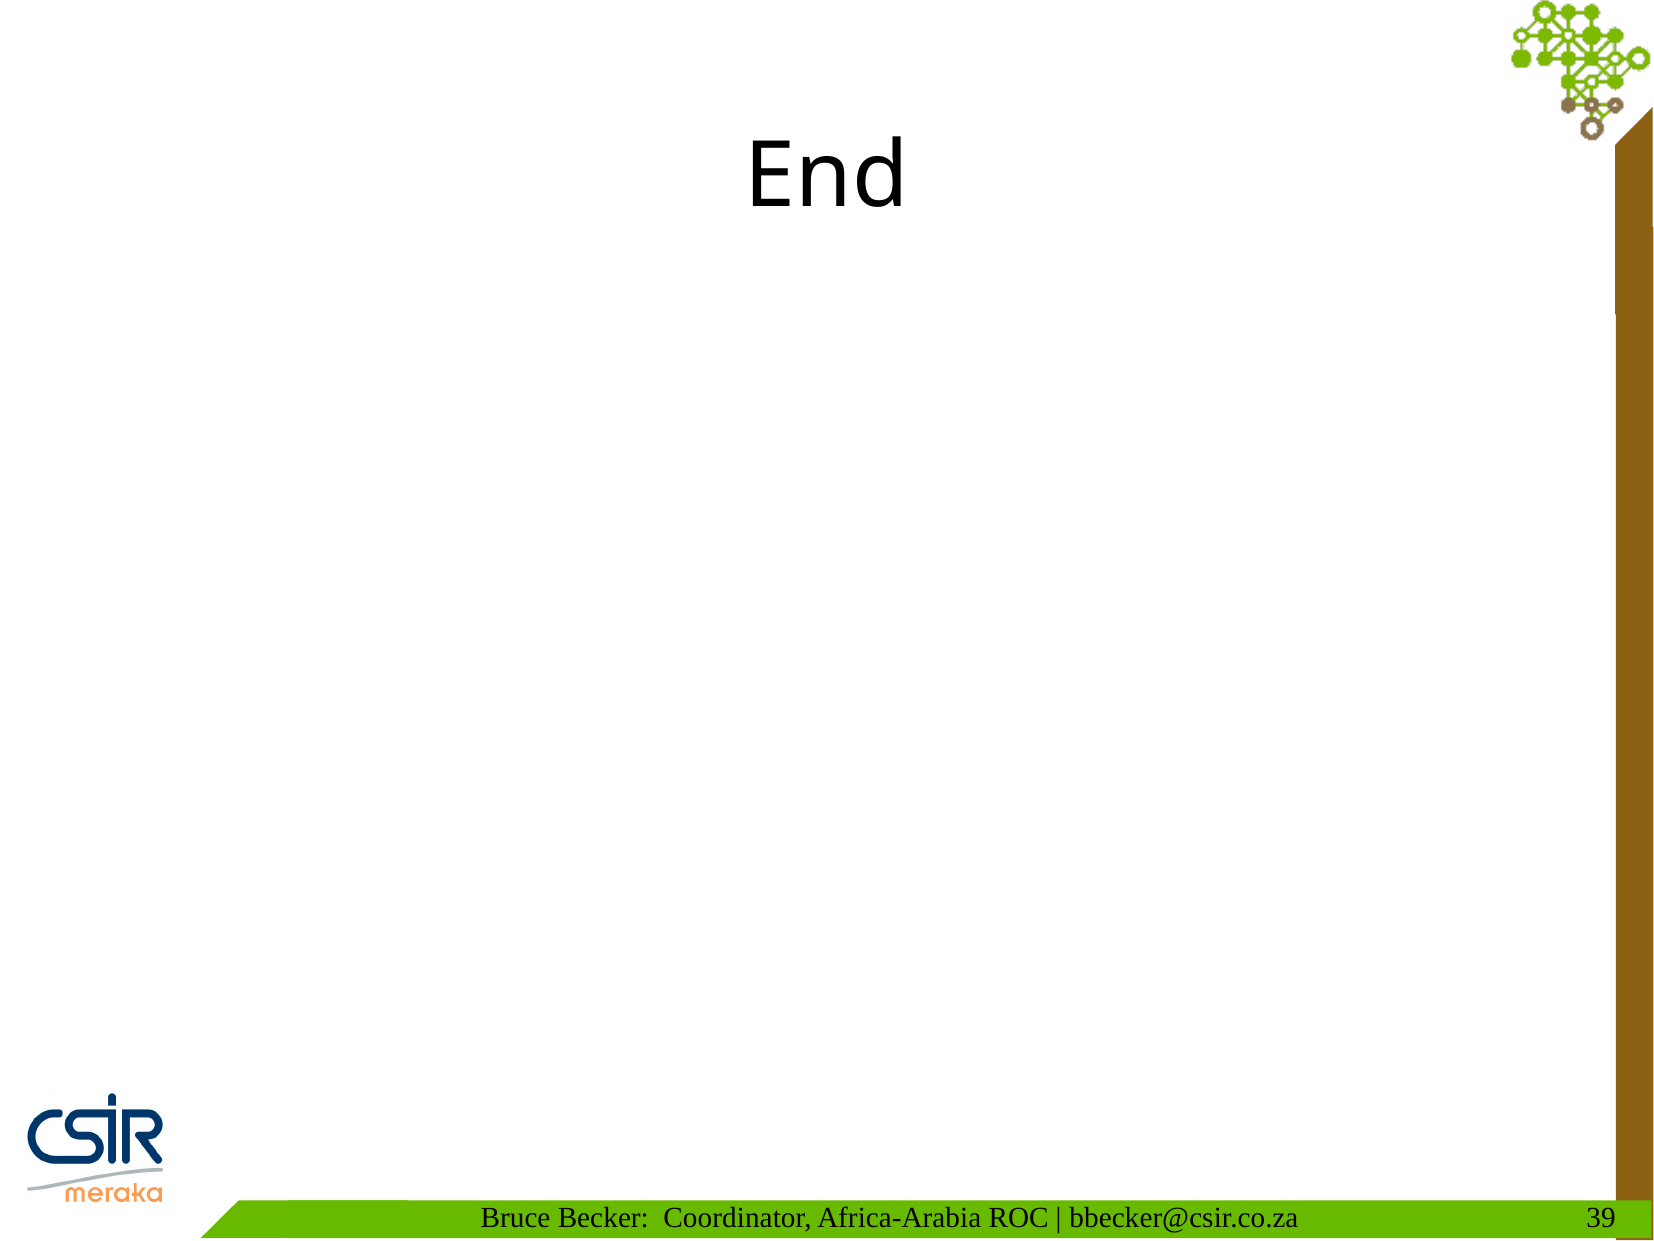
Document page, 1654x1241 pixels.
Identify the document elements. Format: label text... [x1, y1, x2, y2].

title End [82, 67, 1571, 275]
picture [1503, 0, 1654, 144]
picture [12, 1074, 178, 1225]
